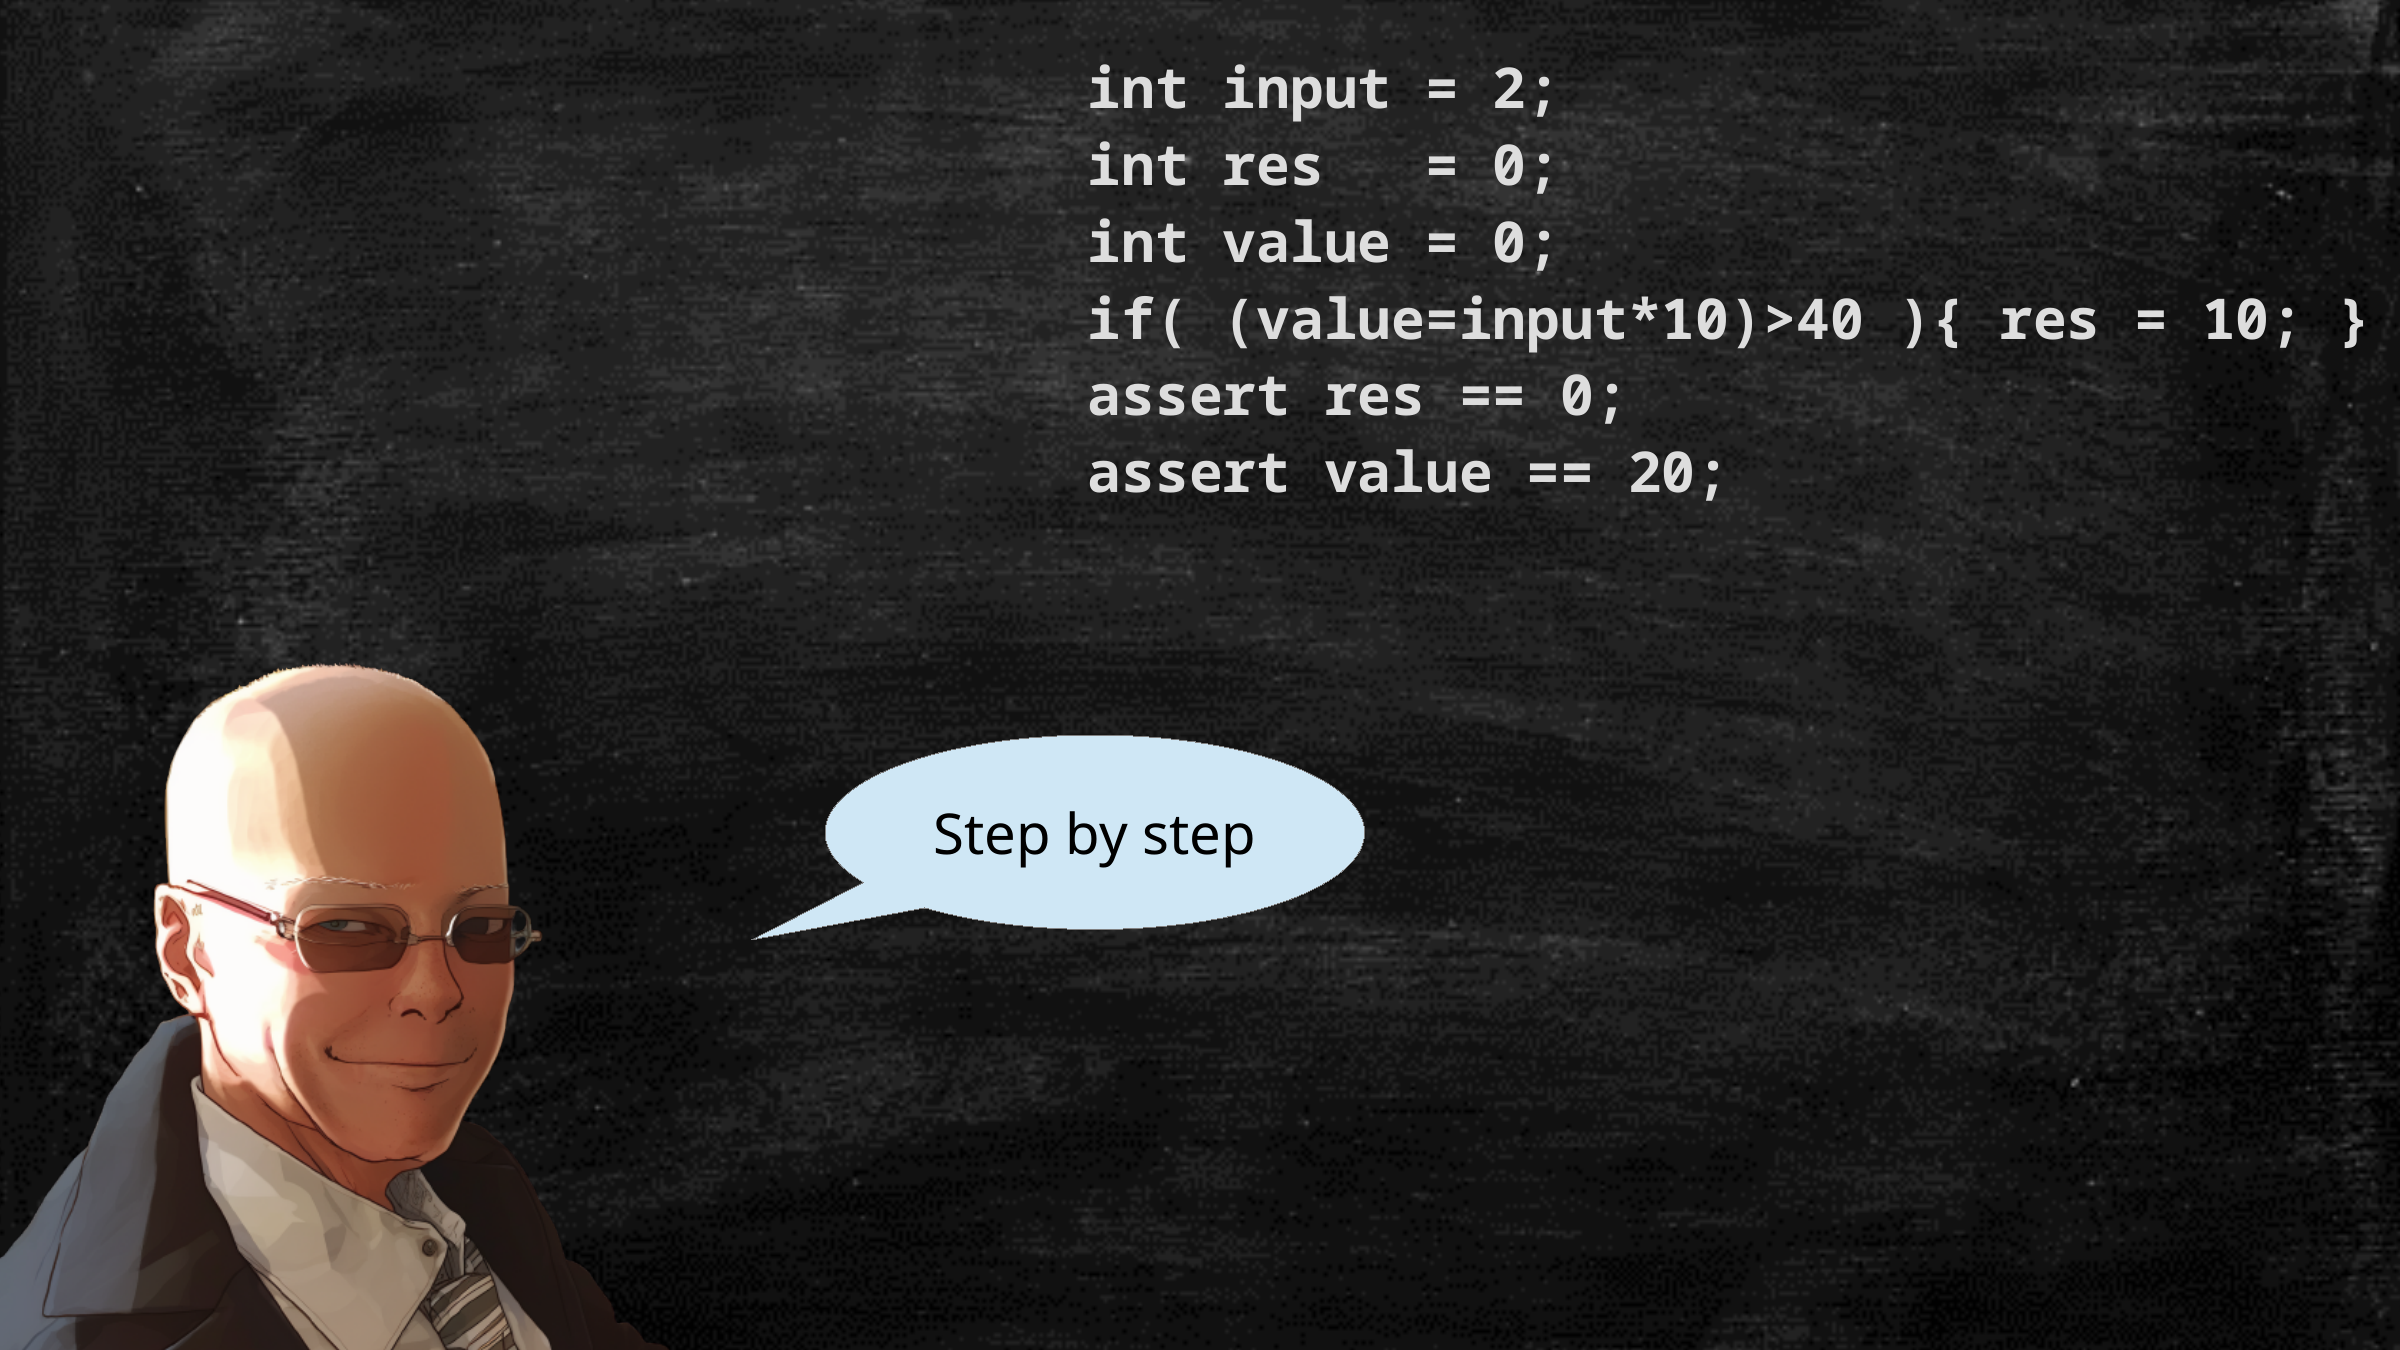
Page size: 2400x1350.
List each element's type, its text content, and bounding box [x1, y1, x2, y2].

text_box Step by step [751, 735, 1365, 940]
text_box int input = 2; int res = 0; int value = 0; if( (value=input*10)>40 ){ res = 10; } assert res == 0; assert value == 20; [1072, 41, 2400, 822]
picture [0, 0, 2400, 1350]
